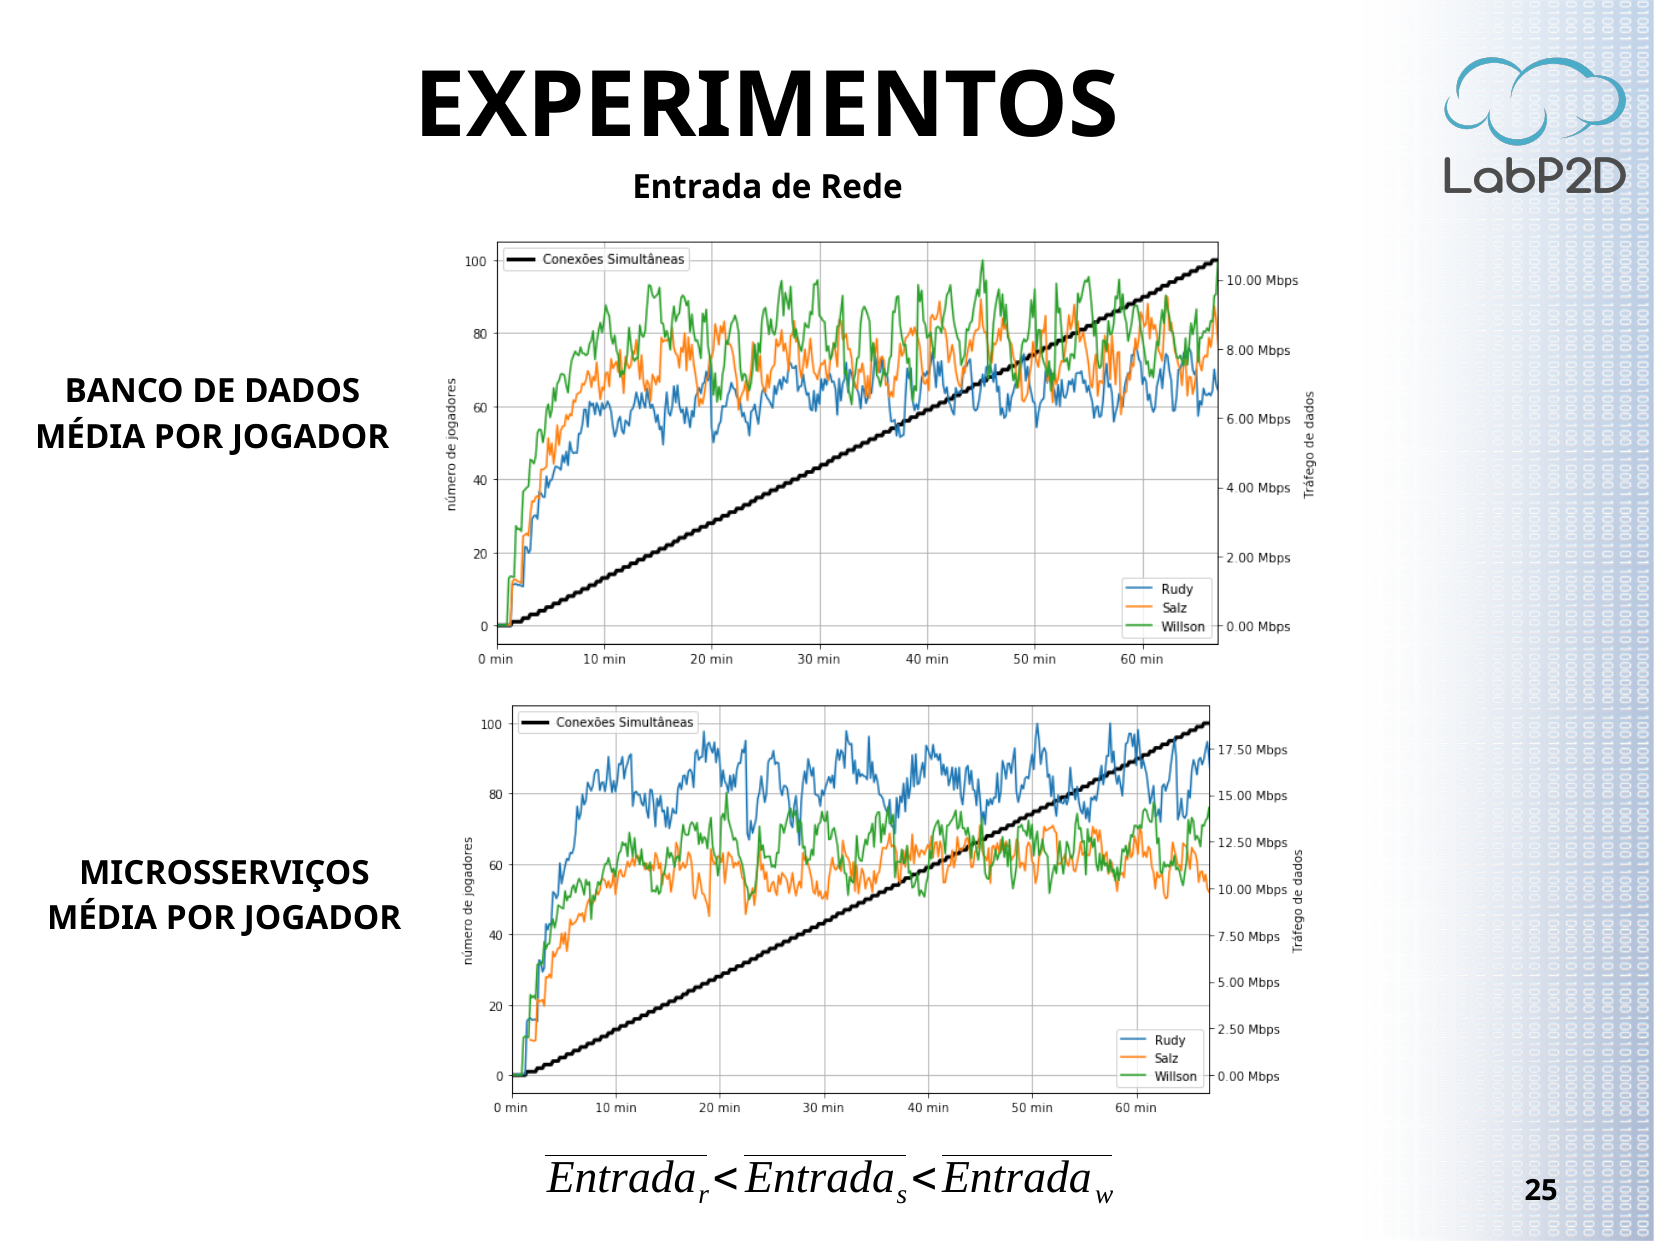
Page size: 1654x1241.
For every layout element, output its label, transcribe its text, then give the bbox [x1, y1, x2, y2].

text_box BANCO DE DADOS MÉDIA POR JOGADOR [0, 360, 497, 452]
picture [437, 234, 1325, 674]
picture [454, 698, 1313, 1123]
chart [537, 1151, 1121, 1209]
title EXPERIMENTOS Entrada de Rede [82, 19, 1453, 227]
picture [1360, 1, 1654, 1240]
text_box MICROSSERVIÇOS MÉDIA POR JOGADOR [0, 841, 508, 934]
